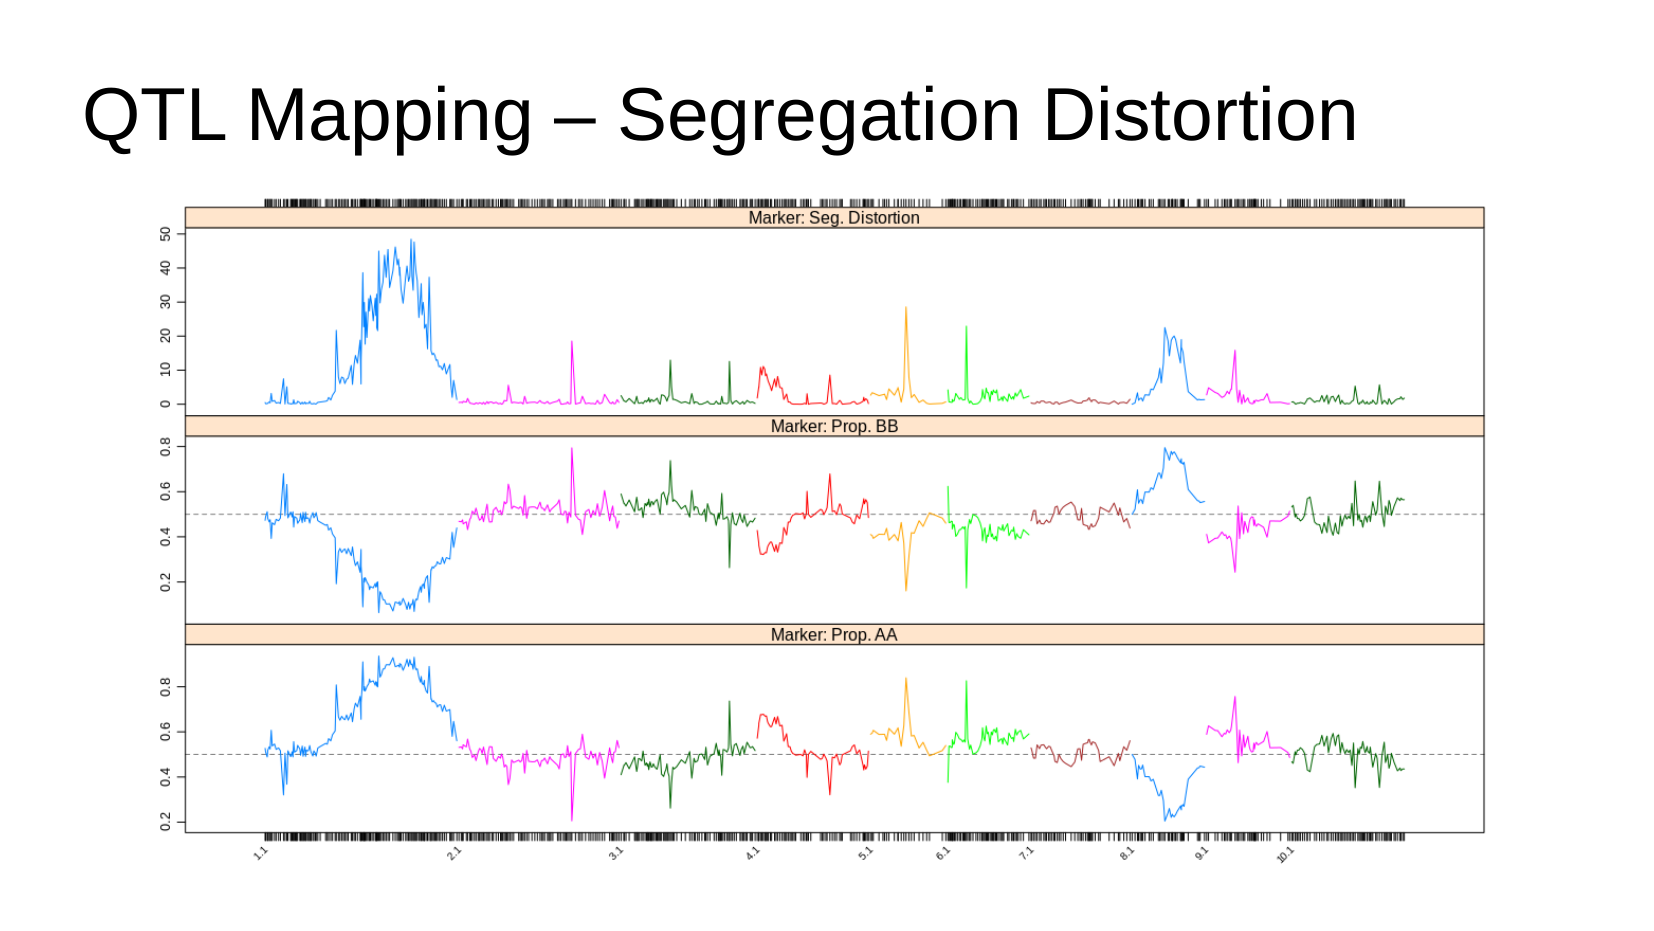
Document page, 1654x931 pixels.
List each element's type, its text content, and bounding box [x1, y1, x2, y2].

picture [135, 158, 1501, 901]
title QTL Mapping – Segregation Distortion [82, 37, 1571, 193]
